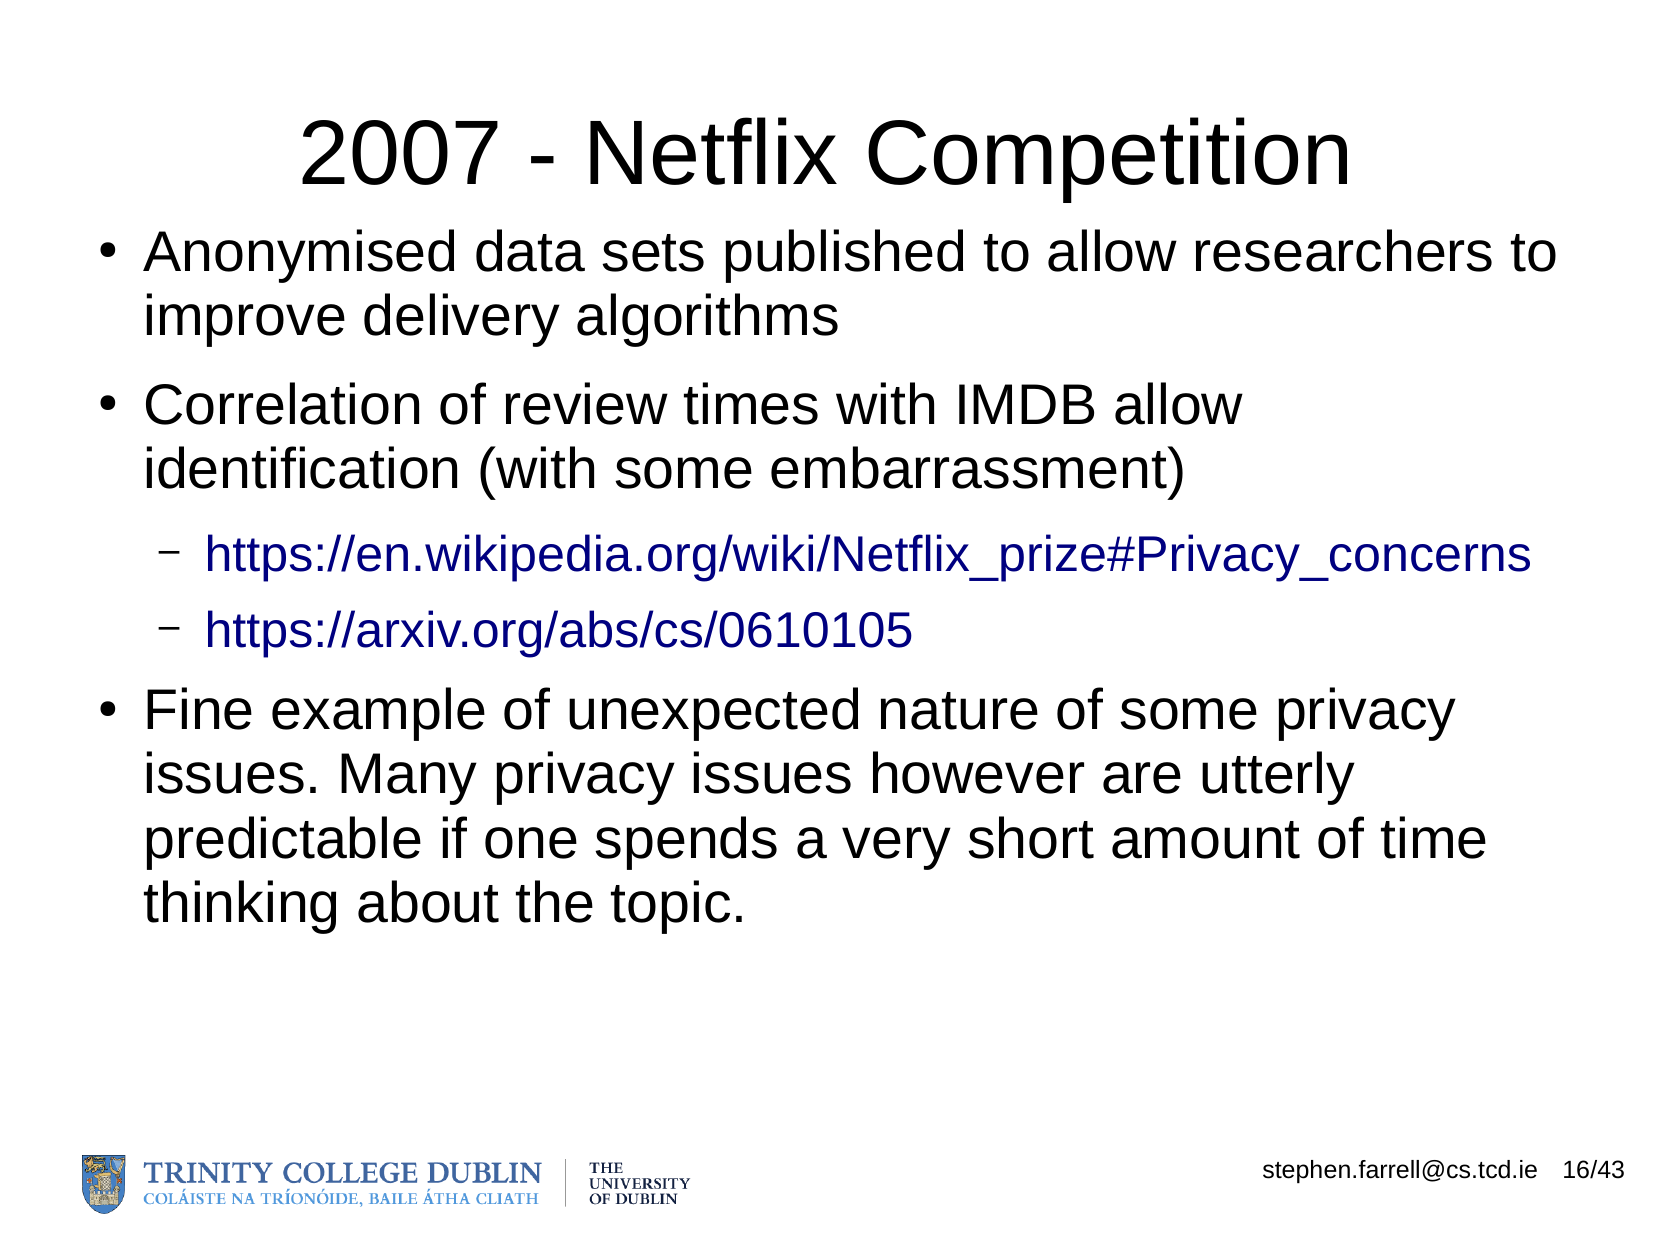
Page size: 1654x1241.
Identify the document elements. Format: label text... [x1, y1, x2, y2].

title 2007 - Netflix Competition [82, 49, 1571, 219]
list Anonymised data sets published to allow researchers to improve delivery algorithms Correlation of review times with IMDB allow identification (with some embarrassment) https://en.wikipedia.org/wiki/Netflix_prize#Privacy_concerns https://arxiv.org/abs/cs/0610105 Fine example of unexpected nature of some privacy issues. Many privacy issues however are utterly predictable if one spends a very short amount of time thinking about the topic. [82, 219, 1571, 939]
picture [82, 1155, 694, 1214]
